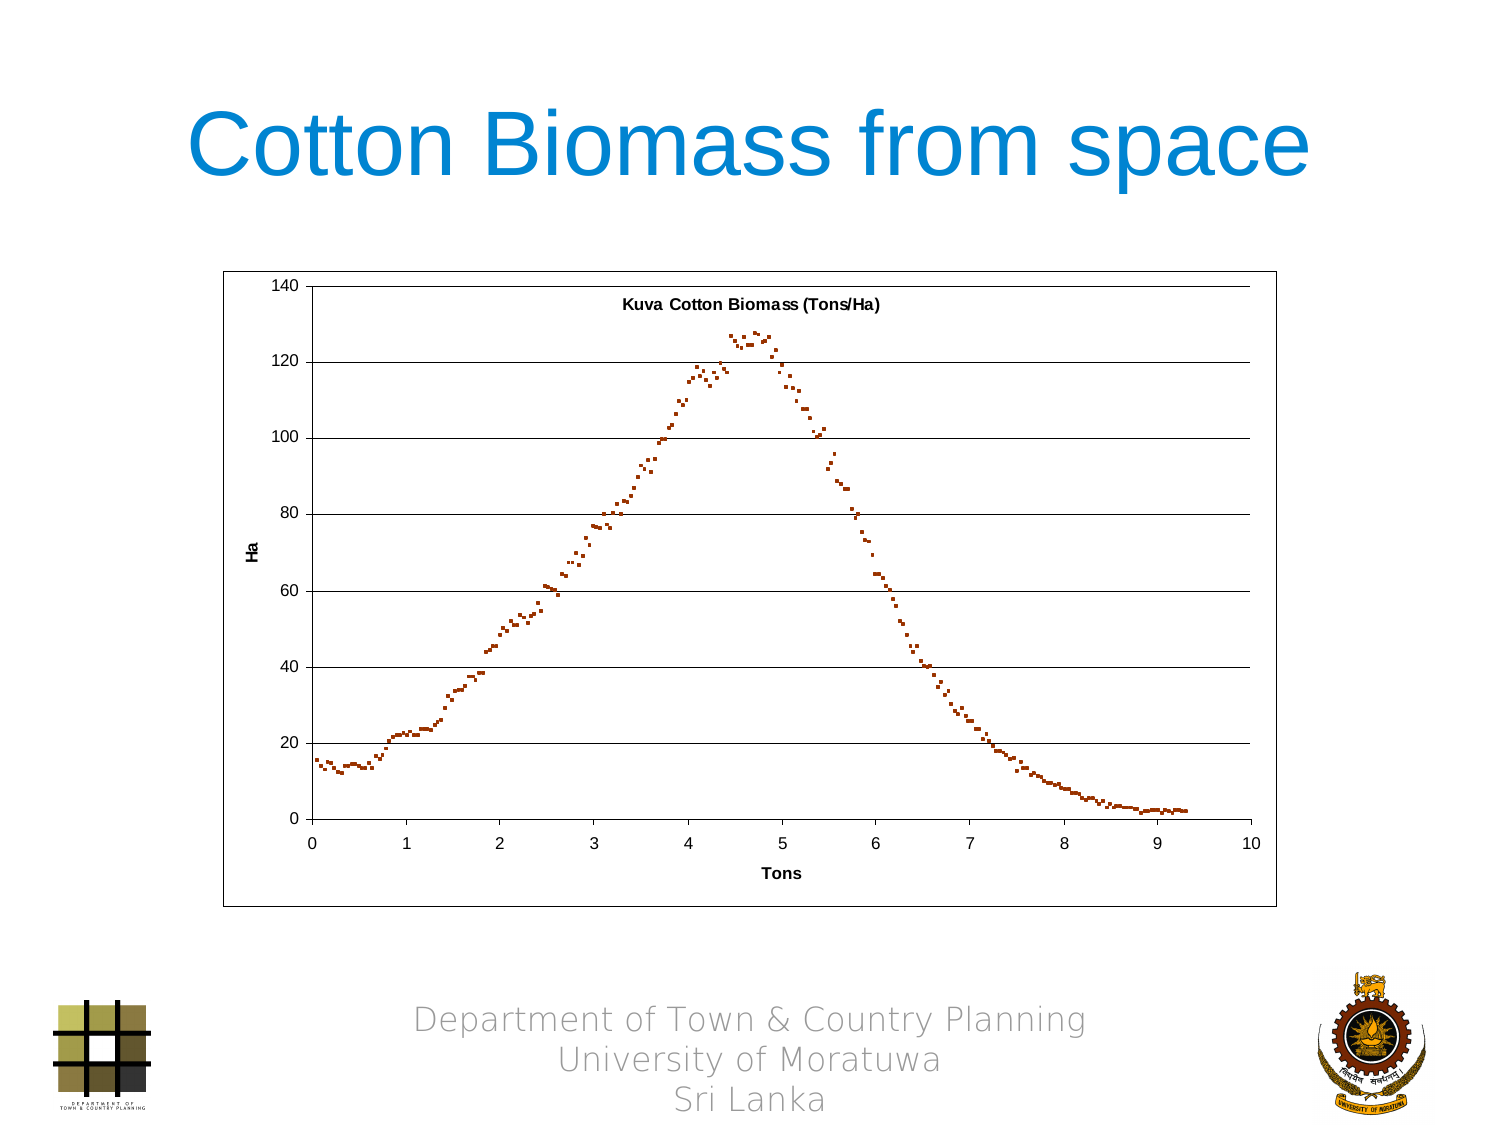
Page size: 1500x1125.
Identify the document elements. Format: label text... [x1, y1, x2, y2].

picture [213, 262, 1287, 915]
picture [1312, 966, 1435, 1125]
picture [53, 1000, 151, 1110]
title Cotton Biomass from space [75, 45, 1426, 233]
